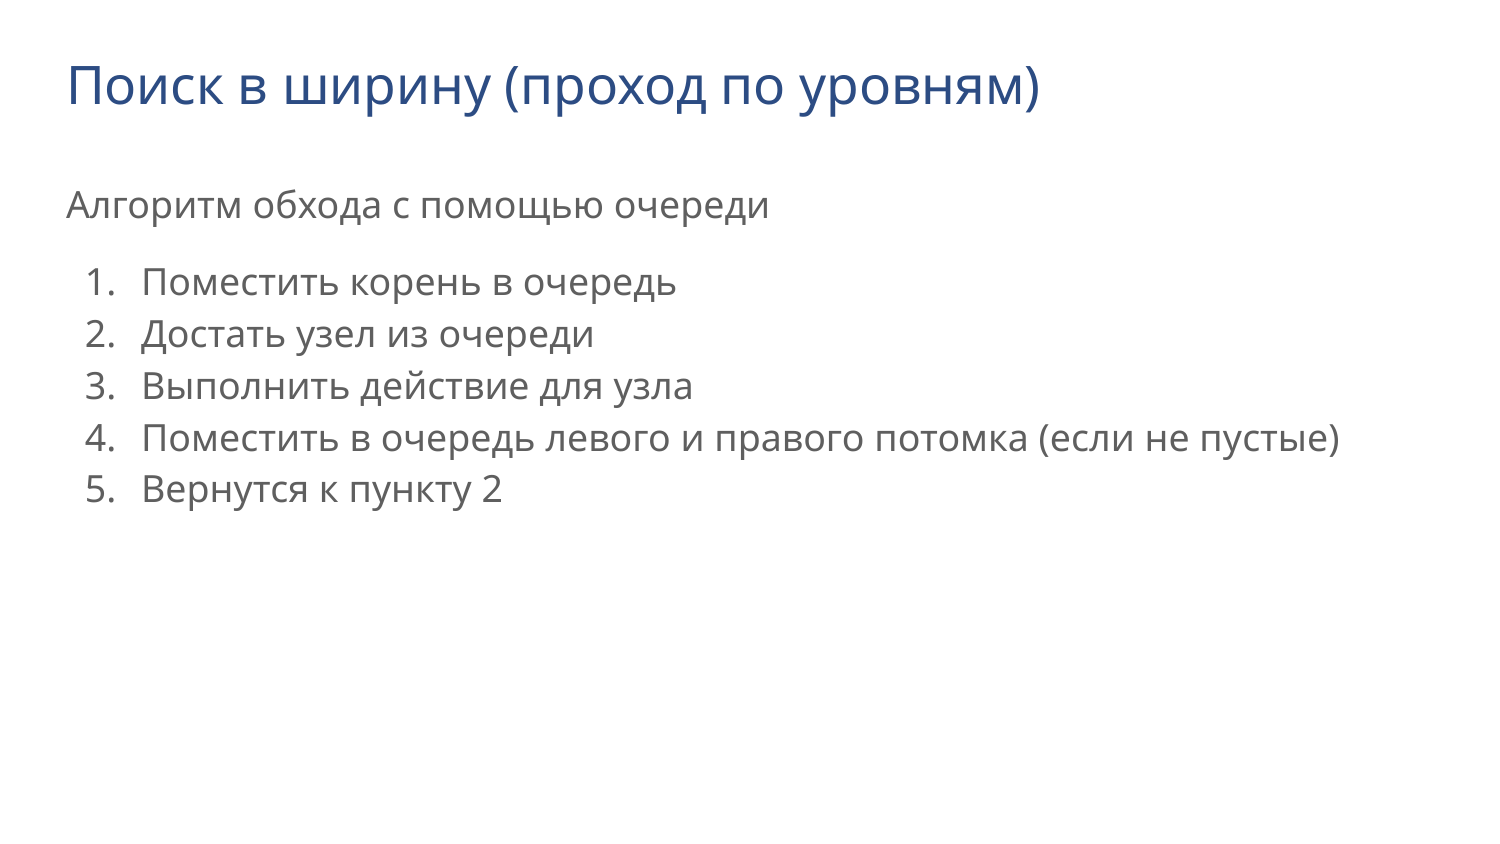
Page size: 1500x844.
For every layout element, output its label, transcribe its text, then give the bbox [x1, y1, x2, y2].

list Алгоритм обхода с помощью очереди Поместить корень в очередь Достать узел из очереди Выполнить действие для узла Поместить в очередь левого и правого потомка (если не пустые) Вернутся к пункту 2 [51, 159, 1449, 815]
title Поиск в ширину (проход по уровням) [51, 36, 1449, 131]
